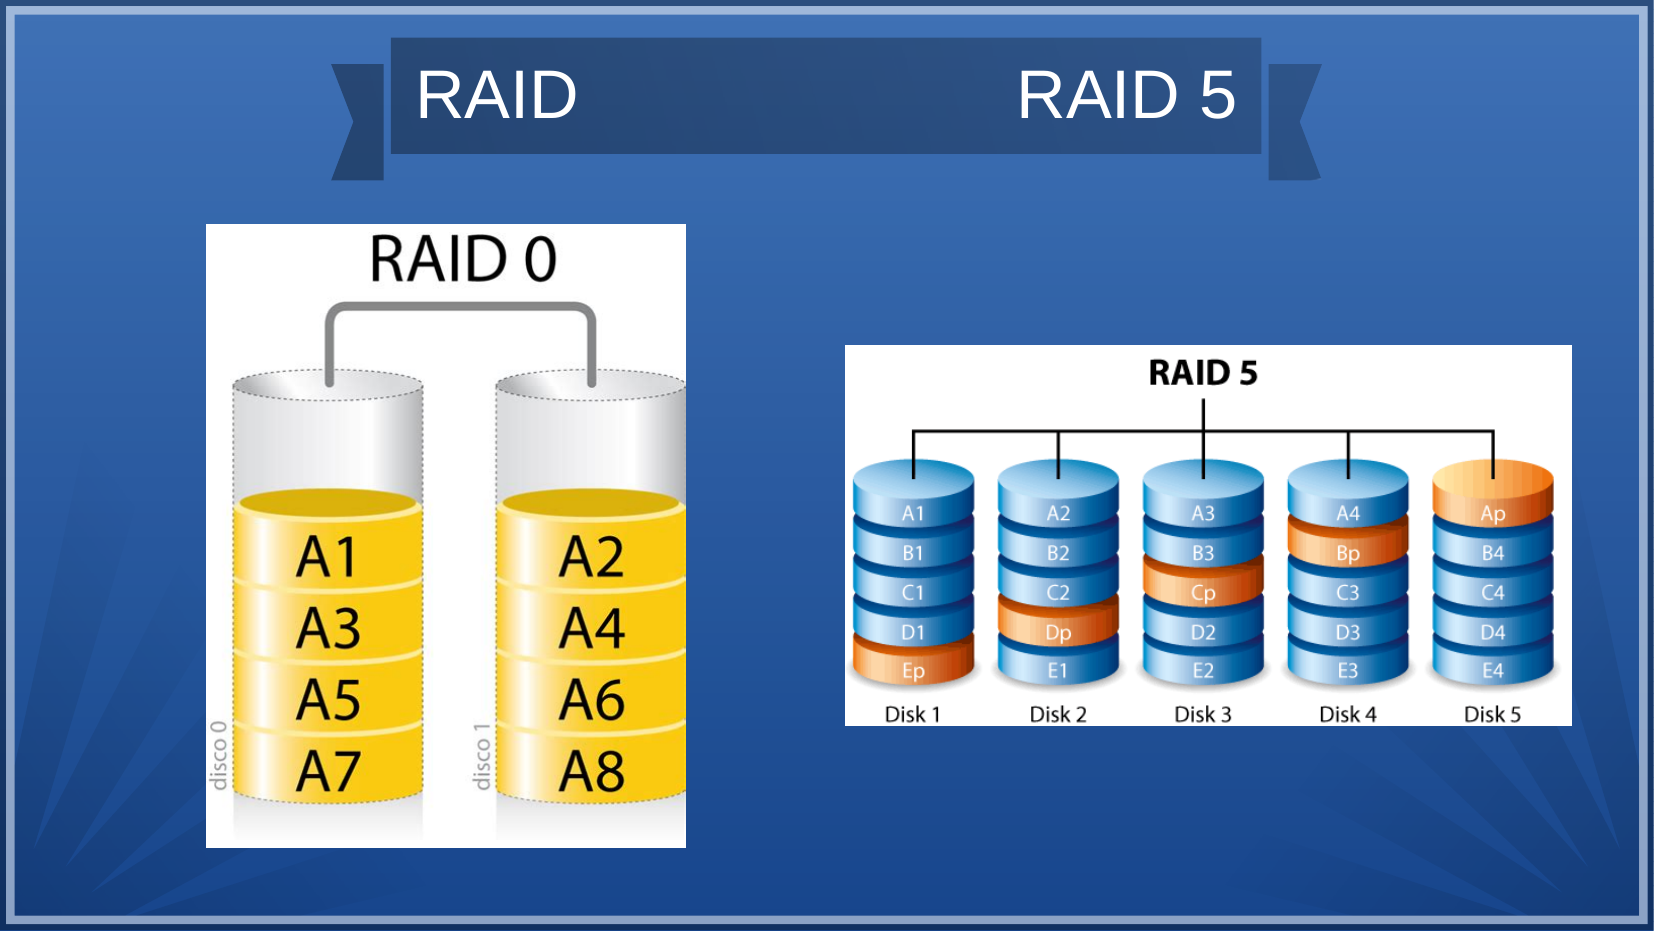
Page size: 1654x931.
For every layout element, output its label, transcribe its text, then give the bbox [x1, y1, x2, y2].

picture [845, 345, 1572, 726]
picture [206, 224, 686, 848]
title RAID RAID 5 [389, 35, 1264, 154]
